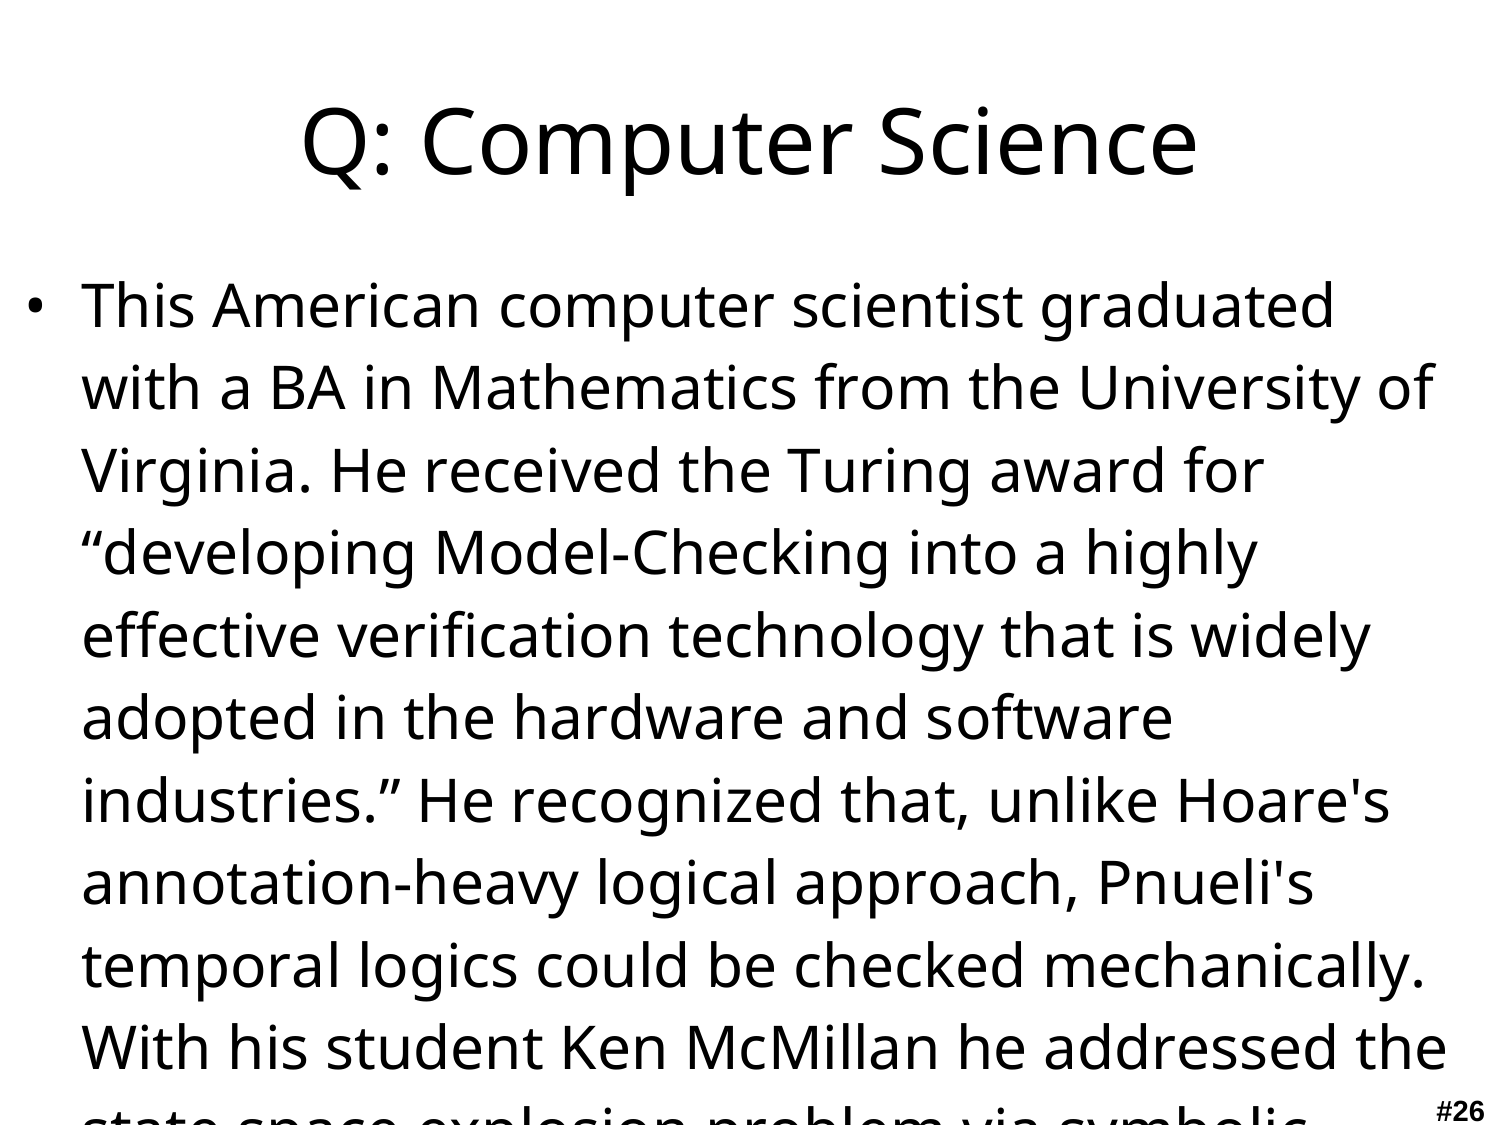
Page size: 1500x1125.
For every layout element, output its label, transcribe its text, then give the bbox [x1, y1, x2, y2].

list This American computer scientist graduated with a BA in Mathematics from the University of Virginia. He received the Turing award for “developing Model-Checking into a highly effective verification technology that is widely adopted in the hardware and software industries.” He recognized that, unlike Hoare's annotation-heavy logical approach, Pnueli's temporal logics could be checked mechanically. With his student Ken McMillan he addressed the state space explosion problem via symbolic model checking (BDDs). [24, 262, 1476, 1101]
title Q: Computer Science [24, 45, 1476, 233]
